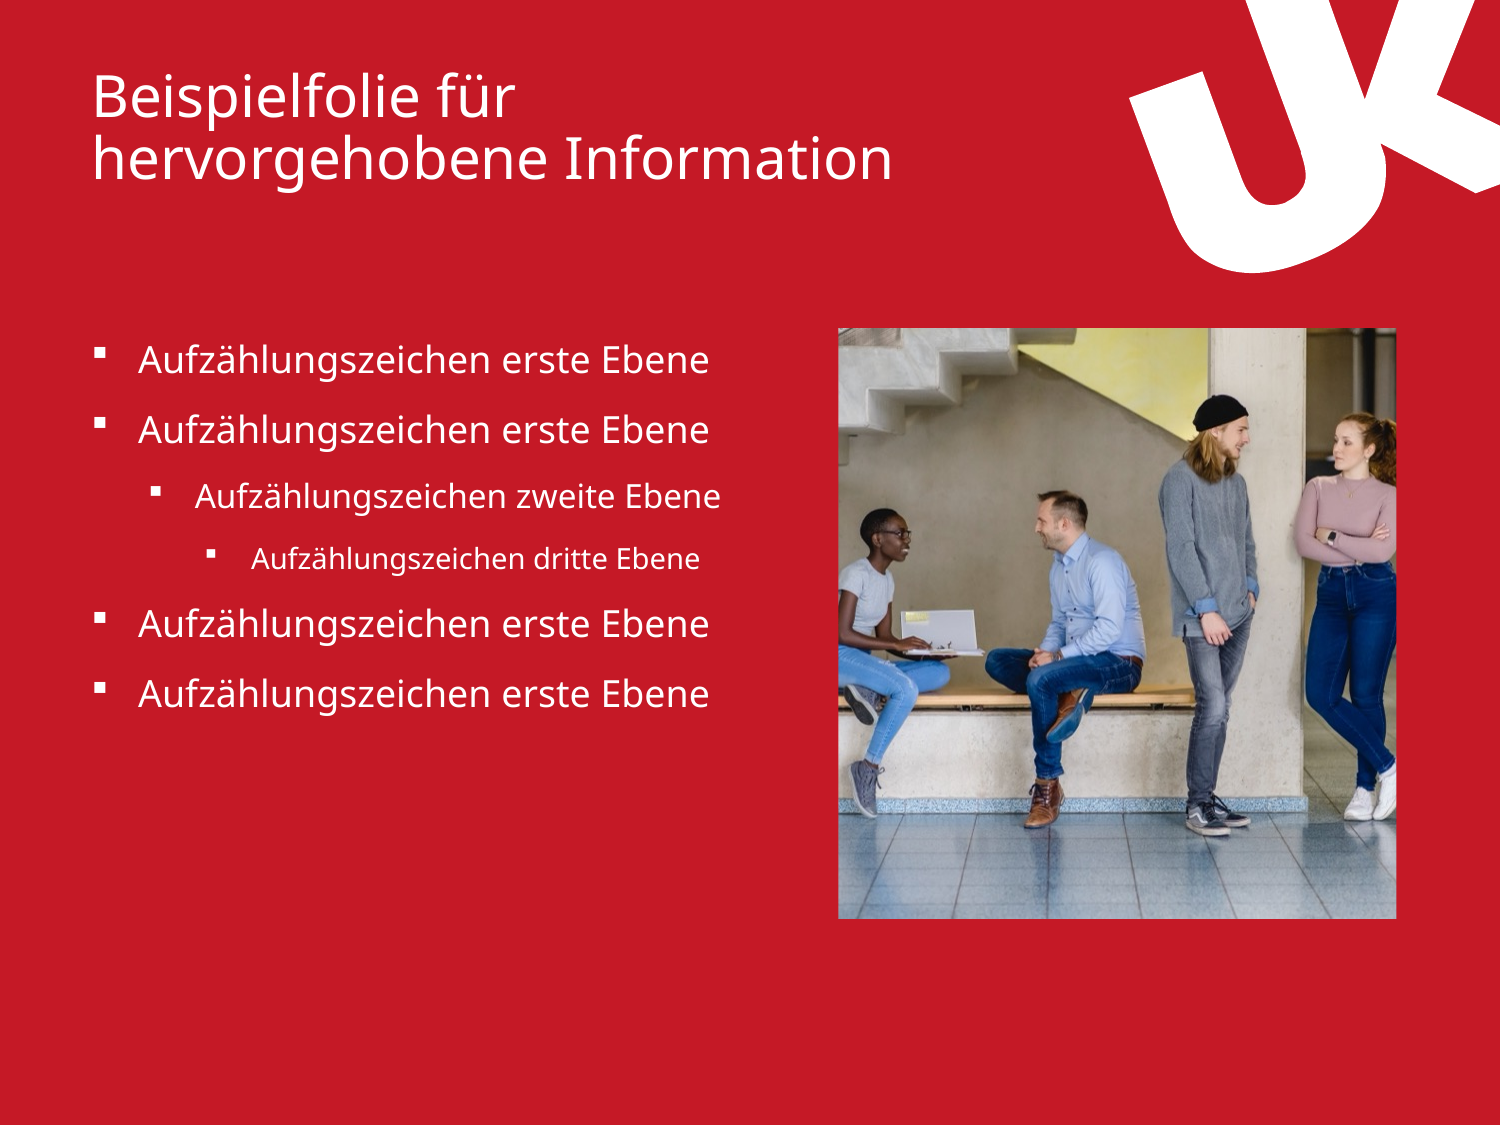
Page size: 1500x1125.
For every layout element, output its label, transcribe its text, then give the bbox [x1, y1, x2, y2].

list Aufzählungszeichen erste Ebene Aufzählungszeichen erste Ebene Aufzählungszeichen zweite Ebene Aufzählungszeichen dritte Ebene Aufzählungszeichen erste Ebene Aufzählungszeichen erste Ebene [76, 328, 750, 919]
title Beispielfolie für hervorgehobene Information [76, 59, 1371, 183]
picture [838, 328, 1397, 919]
